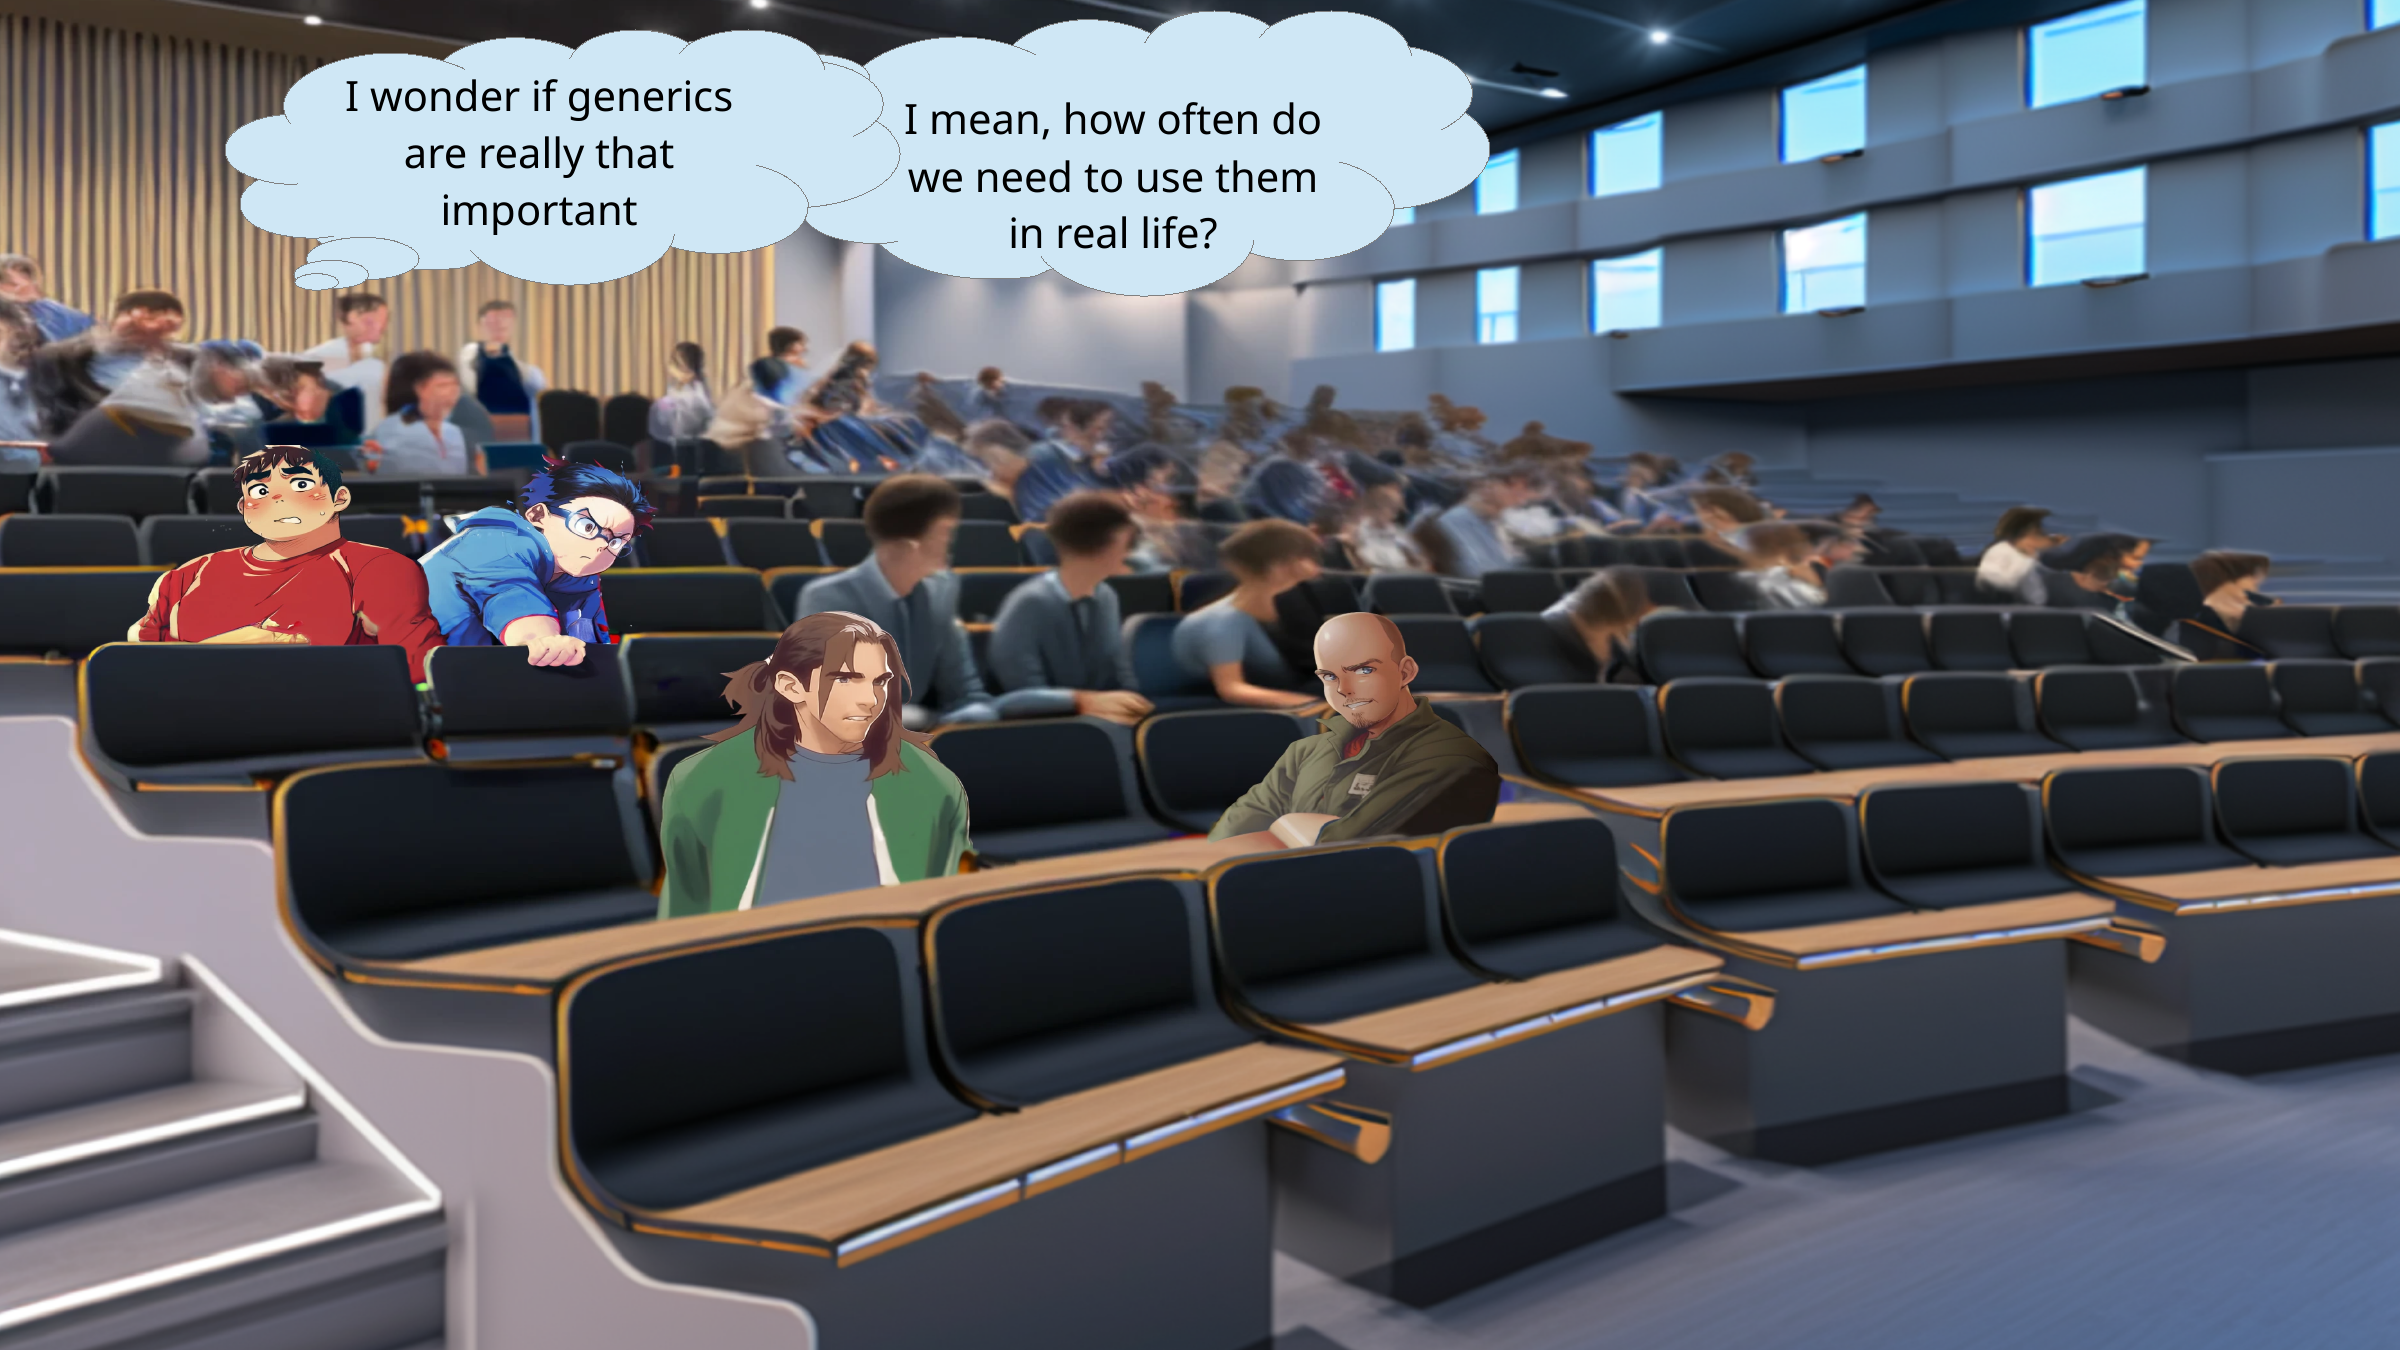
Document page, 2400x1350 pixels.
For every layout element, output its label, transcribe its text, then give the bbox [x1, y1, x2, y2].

text_box I mean, how often do we need to use them in real life? [805, 10, 1490, 297]
text_box I wonder if generics are really that important [225, 29, 901, 291]
picture [0, 0, 2400, 1350]
